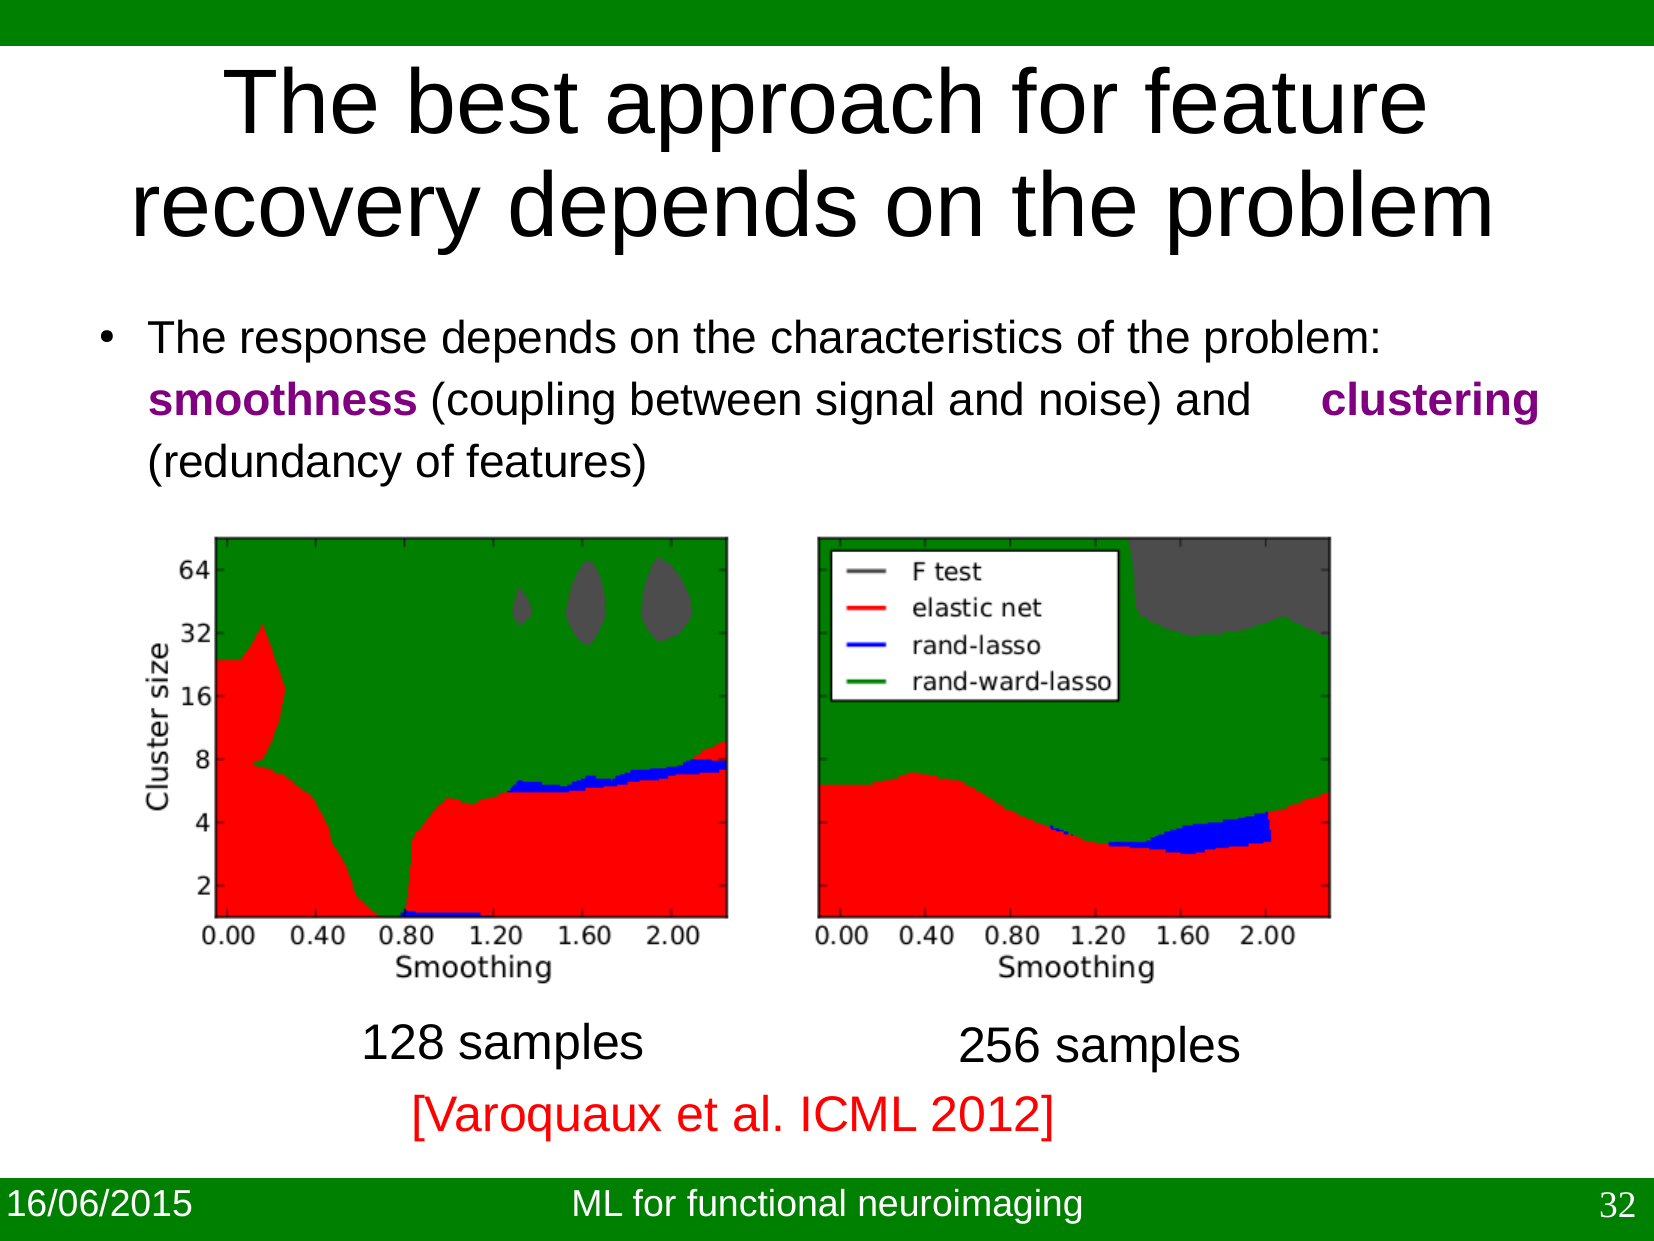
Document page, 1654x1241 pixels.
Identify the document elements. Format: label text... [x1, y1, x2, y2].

text_box 256 samples [943, 1009, 1257, 1081]
text_box 128 samples [347, 1007, 660, 1079]
text_box [Varoquaux et al. ICML 2012] [396, 1078, 1071, 1150]
title The best approach for feature recovery depends on the problem [82, 50, 1571, 256]
picture [138, 534, 739, 985]
list The response depends on the characteristics of the problem: smoothness (coupling between signal and noise) and clustering (redundancy of features) [82, 302, 1571, 488]
picture [813, 534, 1414, 985]
